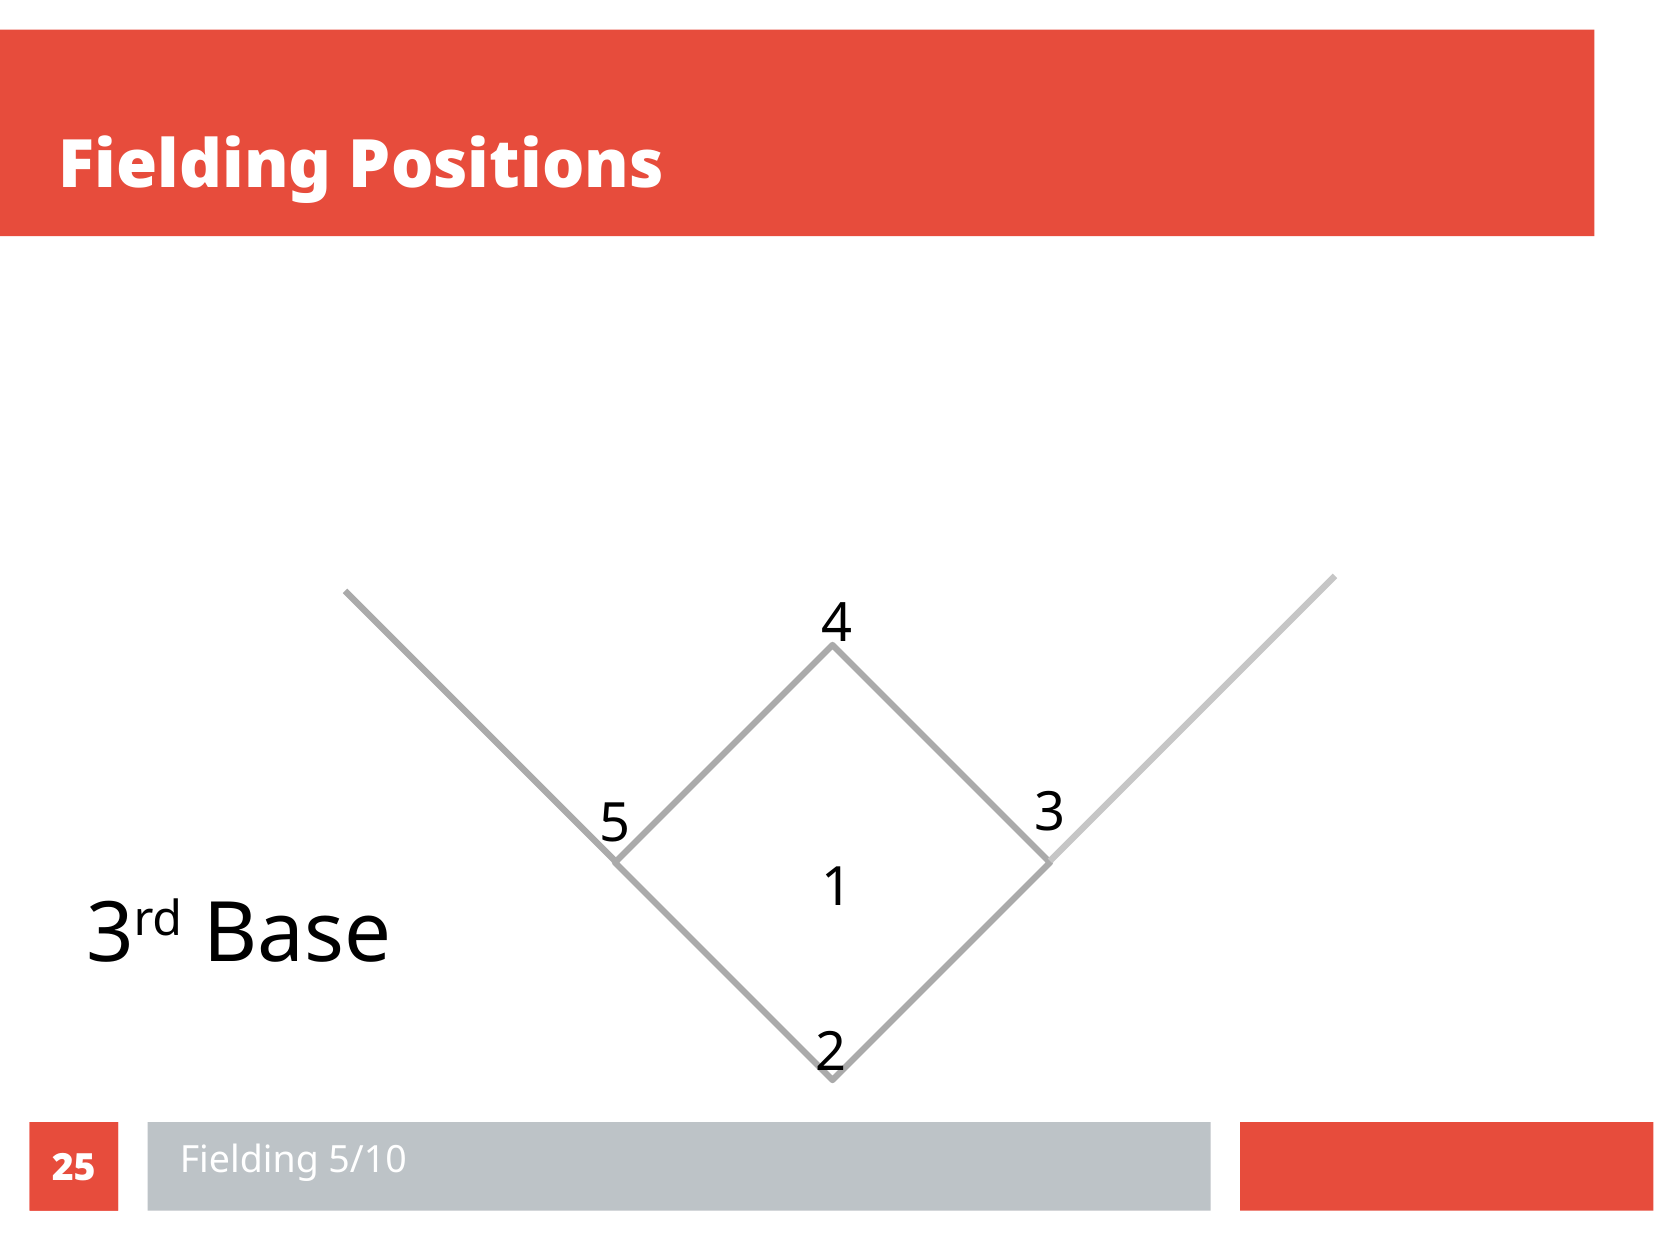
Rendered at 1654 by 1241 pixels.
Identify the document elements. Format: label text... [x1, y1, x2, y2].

text_box 1 [806, 840, 882, 918]
text_box 5 [585, 776, 691, 855]
text_box 4 [806, 575, 897, 654]
text_box 2 [800, 1005, 921, 1084]
text_box 3 [1020, 765, 1081, 843]
text_box Fielding 5/10 [165, 1125, 736, 1184]
title Fielding Positions [59, 59, 1595, 207]
text_box 3rd Base [71, 865, 496, 1075]
